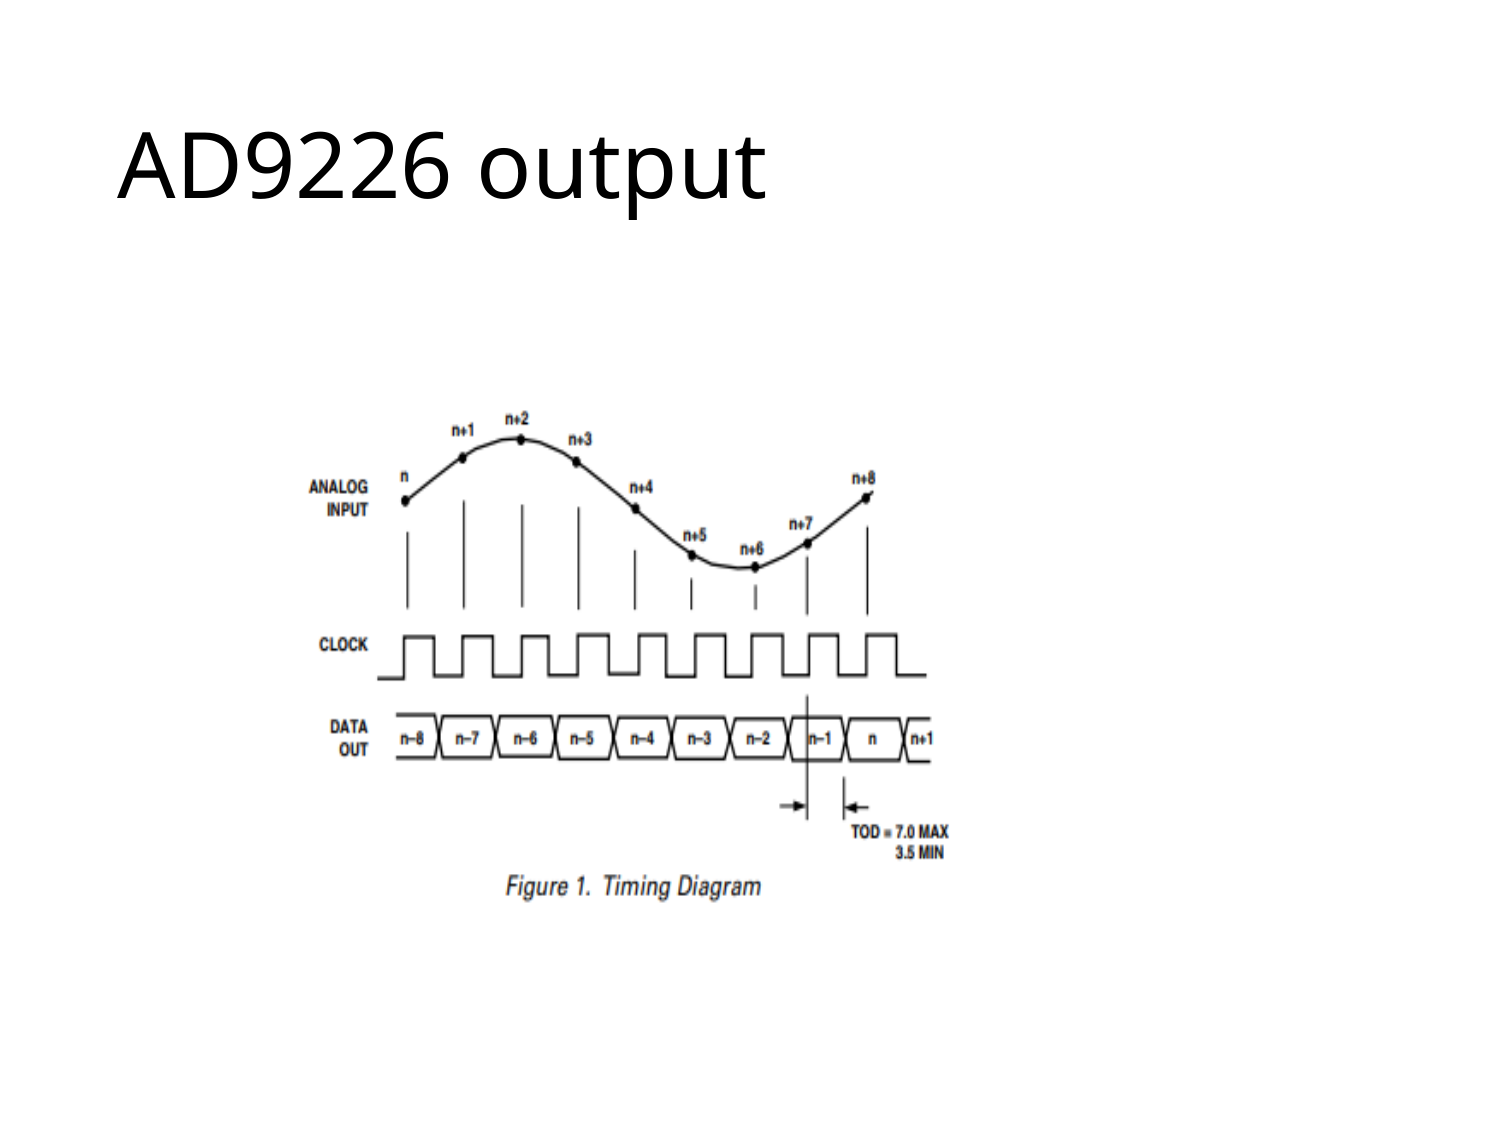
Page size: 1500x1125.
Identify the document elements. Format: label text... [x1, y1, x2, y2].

picture [299, 375, 985, 921]
text_box AD9226 output [102, 59, 1397, 277]
